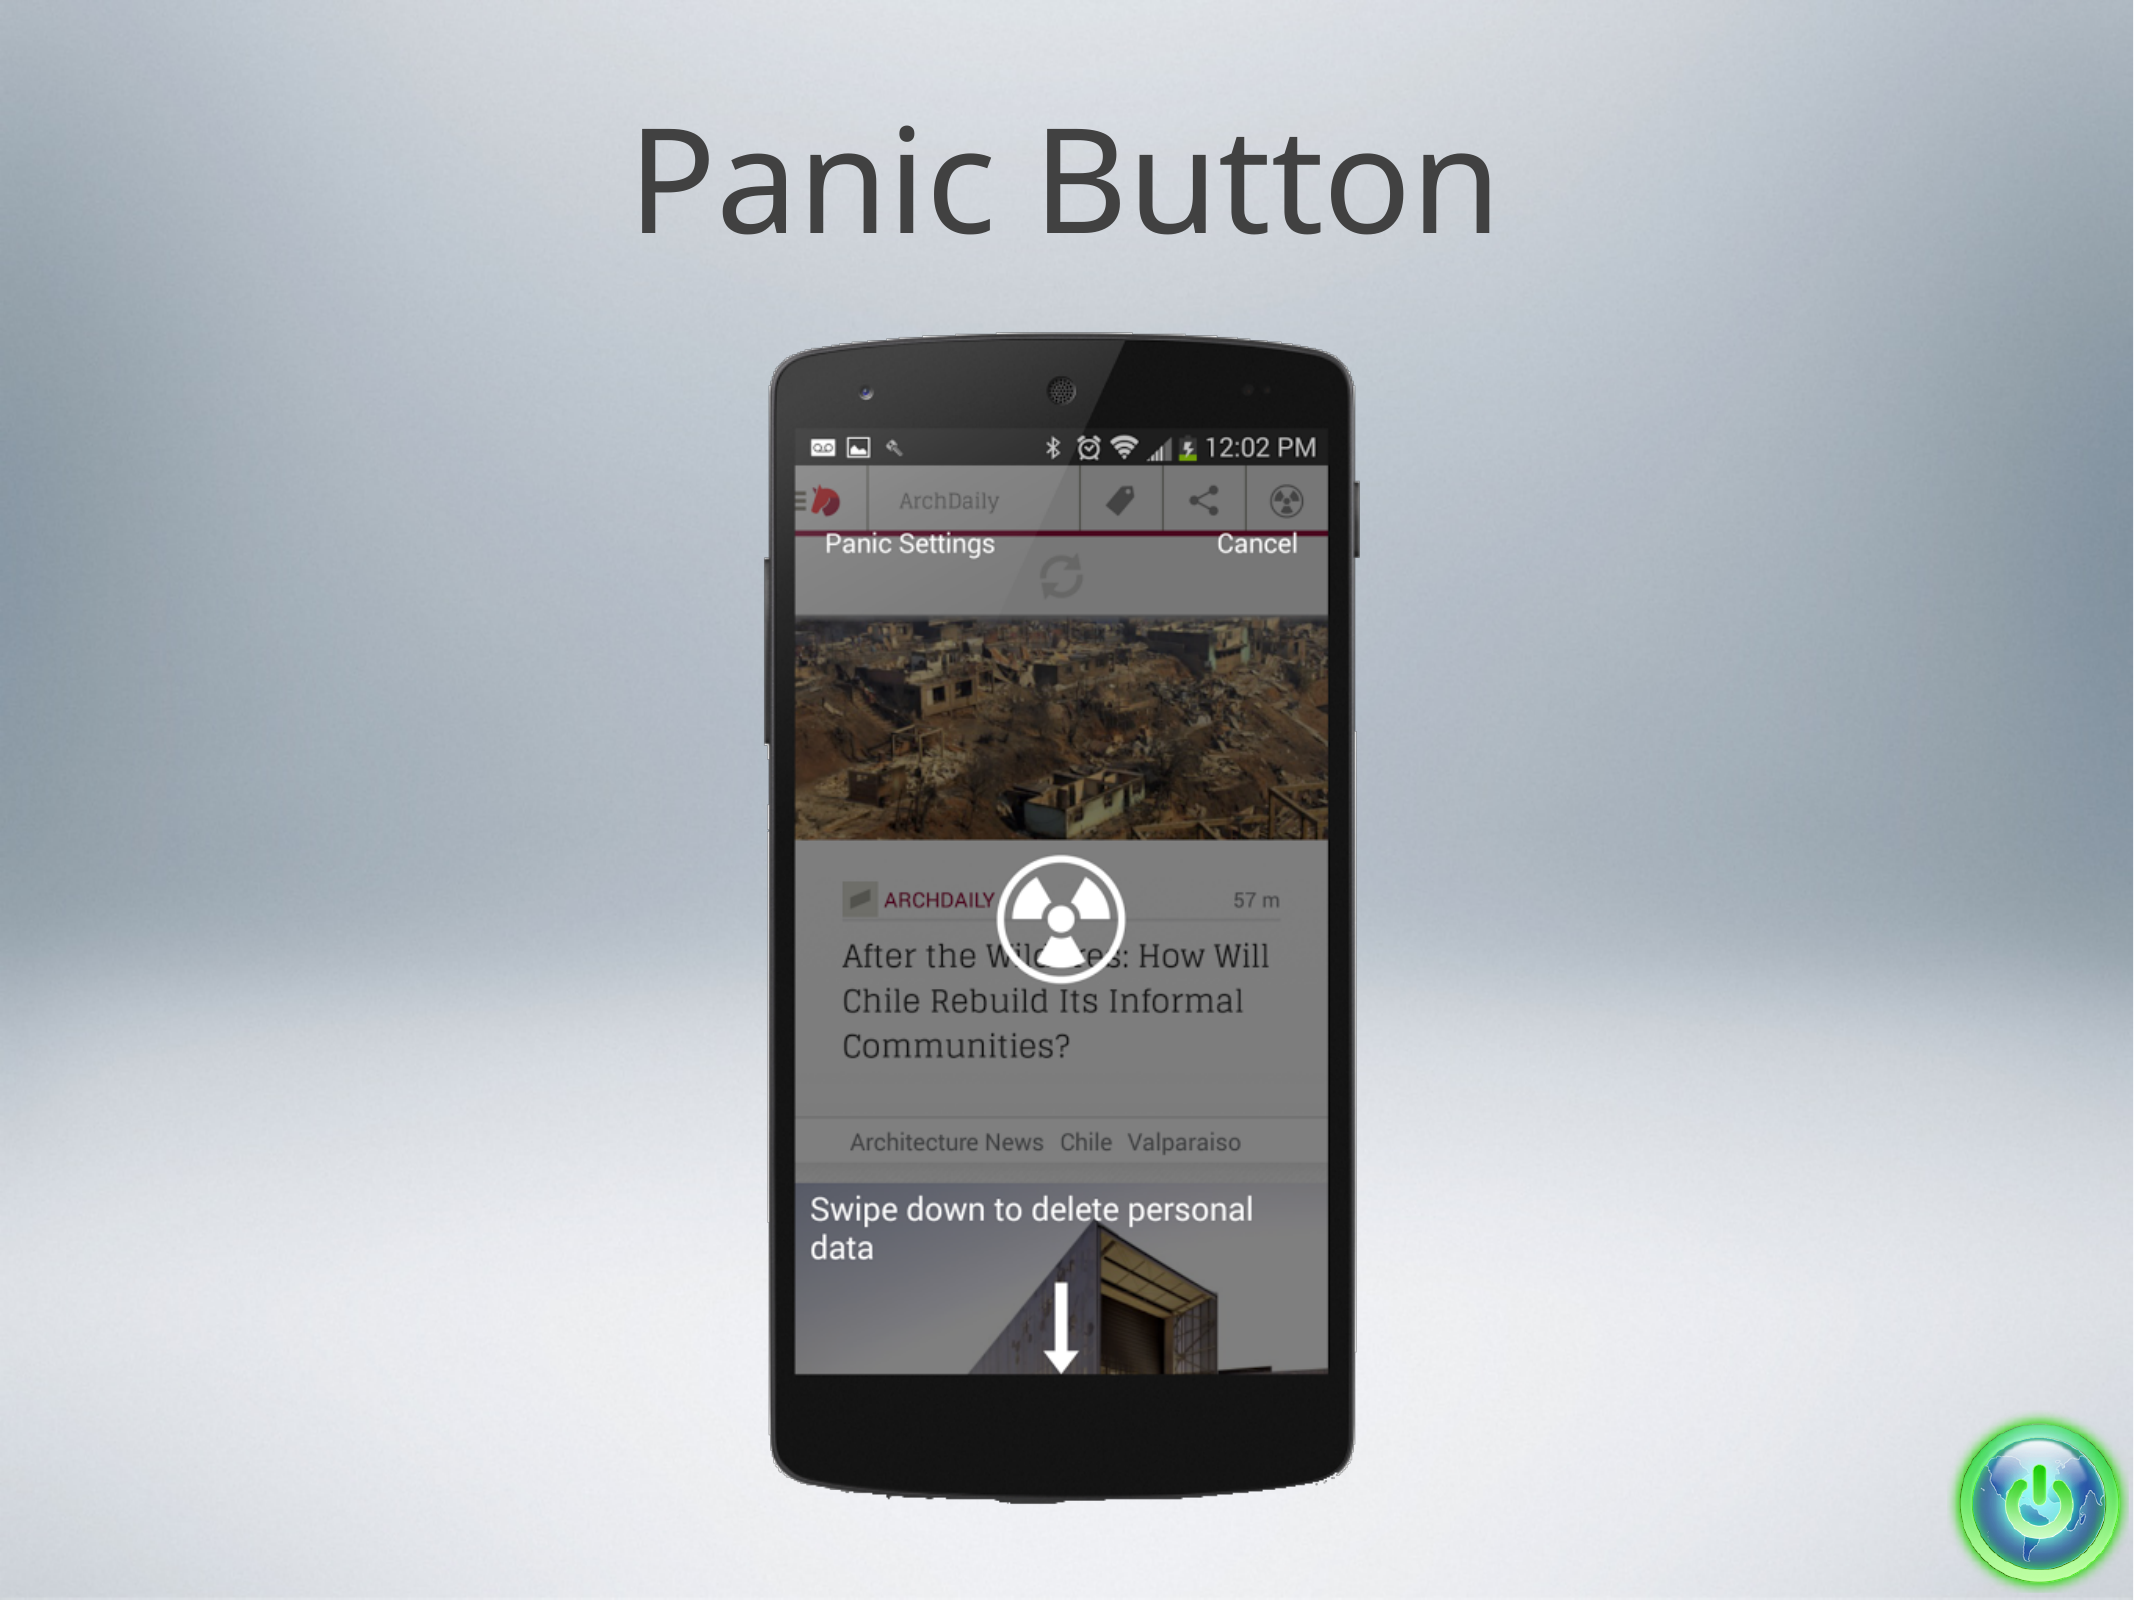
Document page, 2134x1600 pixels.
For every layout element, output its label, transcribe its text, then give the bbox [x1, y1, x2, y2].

text_box Panic Button [181, 0, 1950, 263]
picture [0, 0, 2134, 1600]
